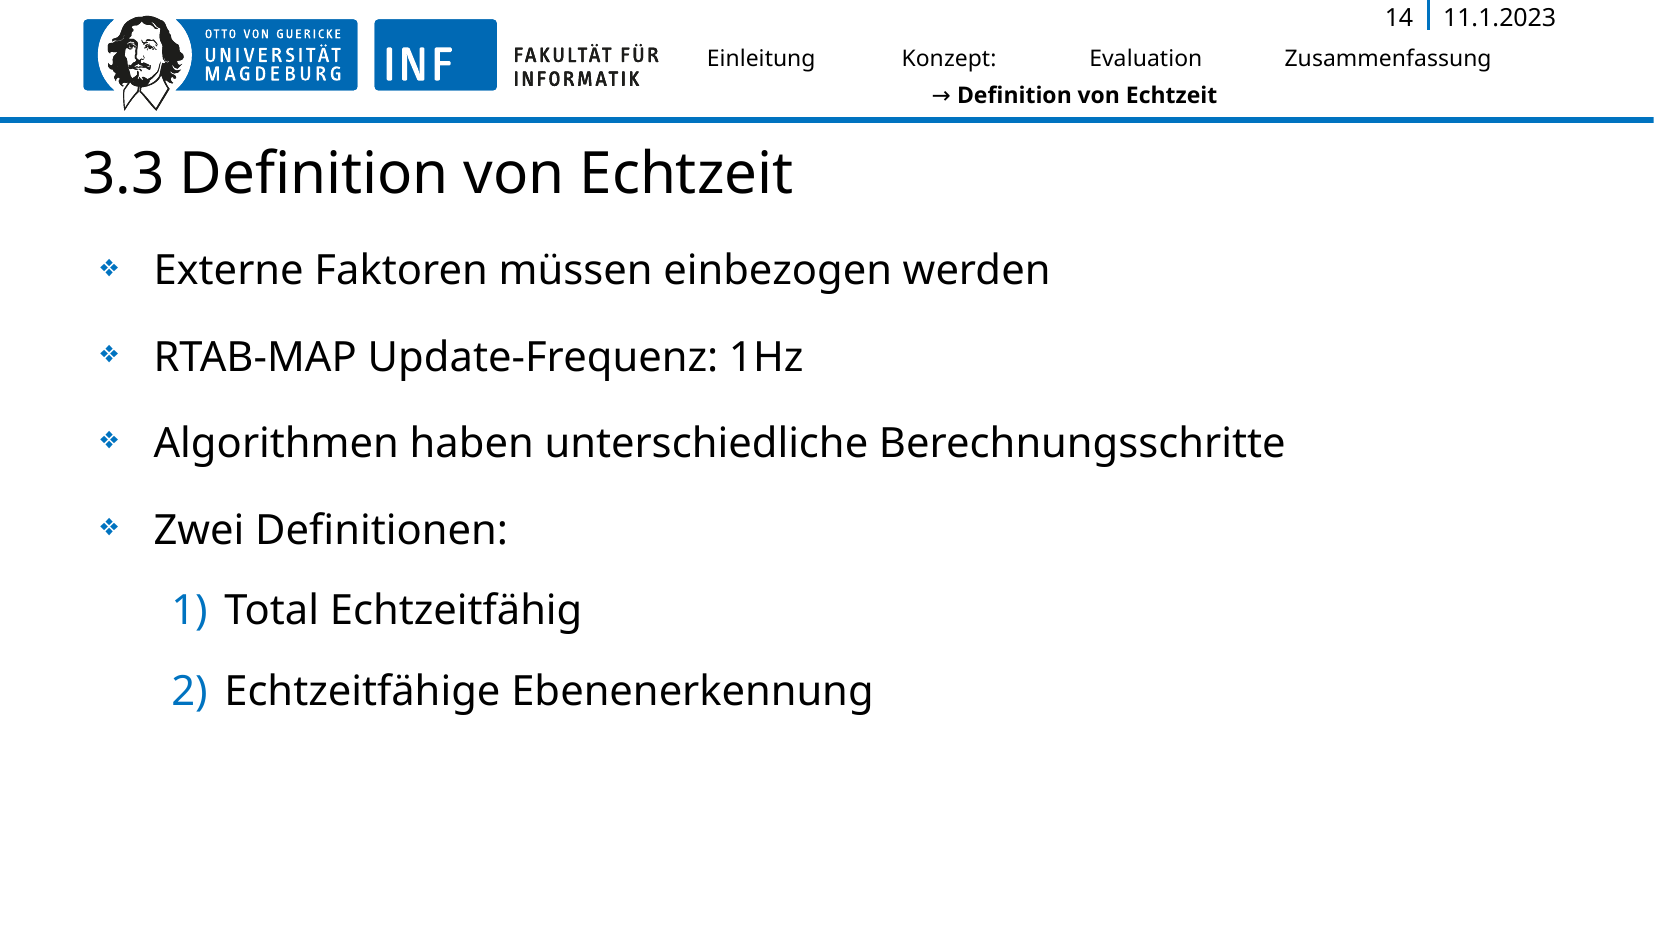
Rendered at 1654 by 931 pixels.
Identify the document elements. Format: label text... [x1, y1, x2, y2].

title 3.3 Definition von Echtzeit [82, 131, 1571, 211]
list Externe Faktoren müssen einbezogen werden RTAB-MAP Update-Frequenz: 1Hz Algorithmen haben unterschiedliche Berechnungsschritte Zwei Definitionen: Total Echtzeitfähig Echtzeitfähige Ebenenerkennung [82, 240, 1571, 916]
